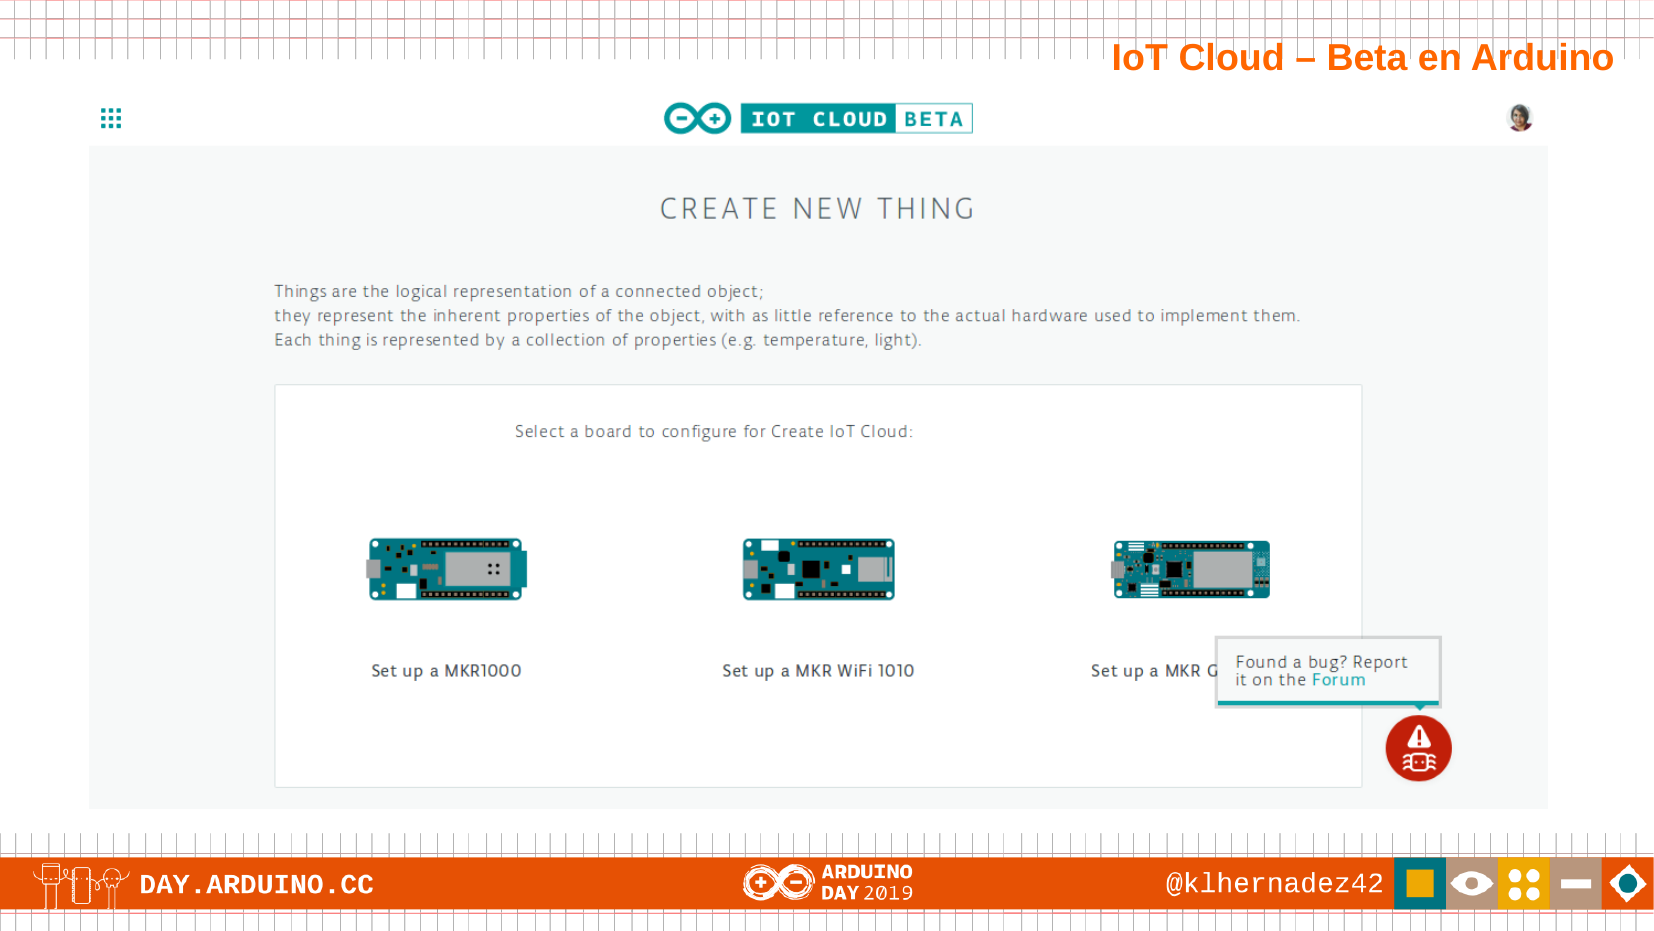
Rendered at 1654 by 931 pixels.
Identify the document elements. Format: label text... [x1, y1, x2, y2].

text_box IoT Cloud – Beta en Arduino [377, 29, 1630, 101]
picture [0, 0, 1654, 931]
